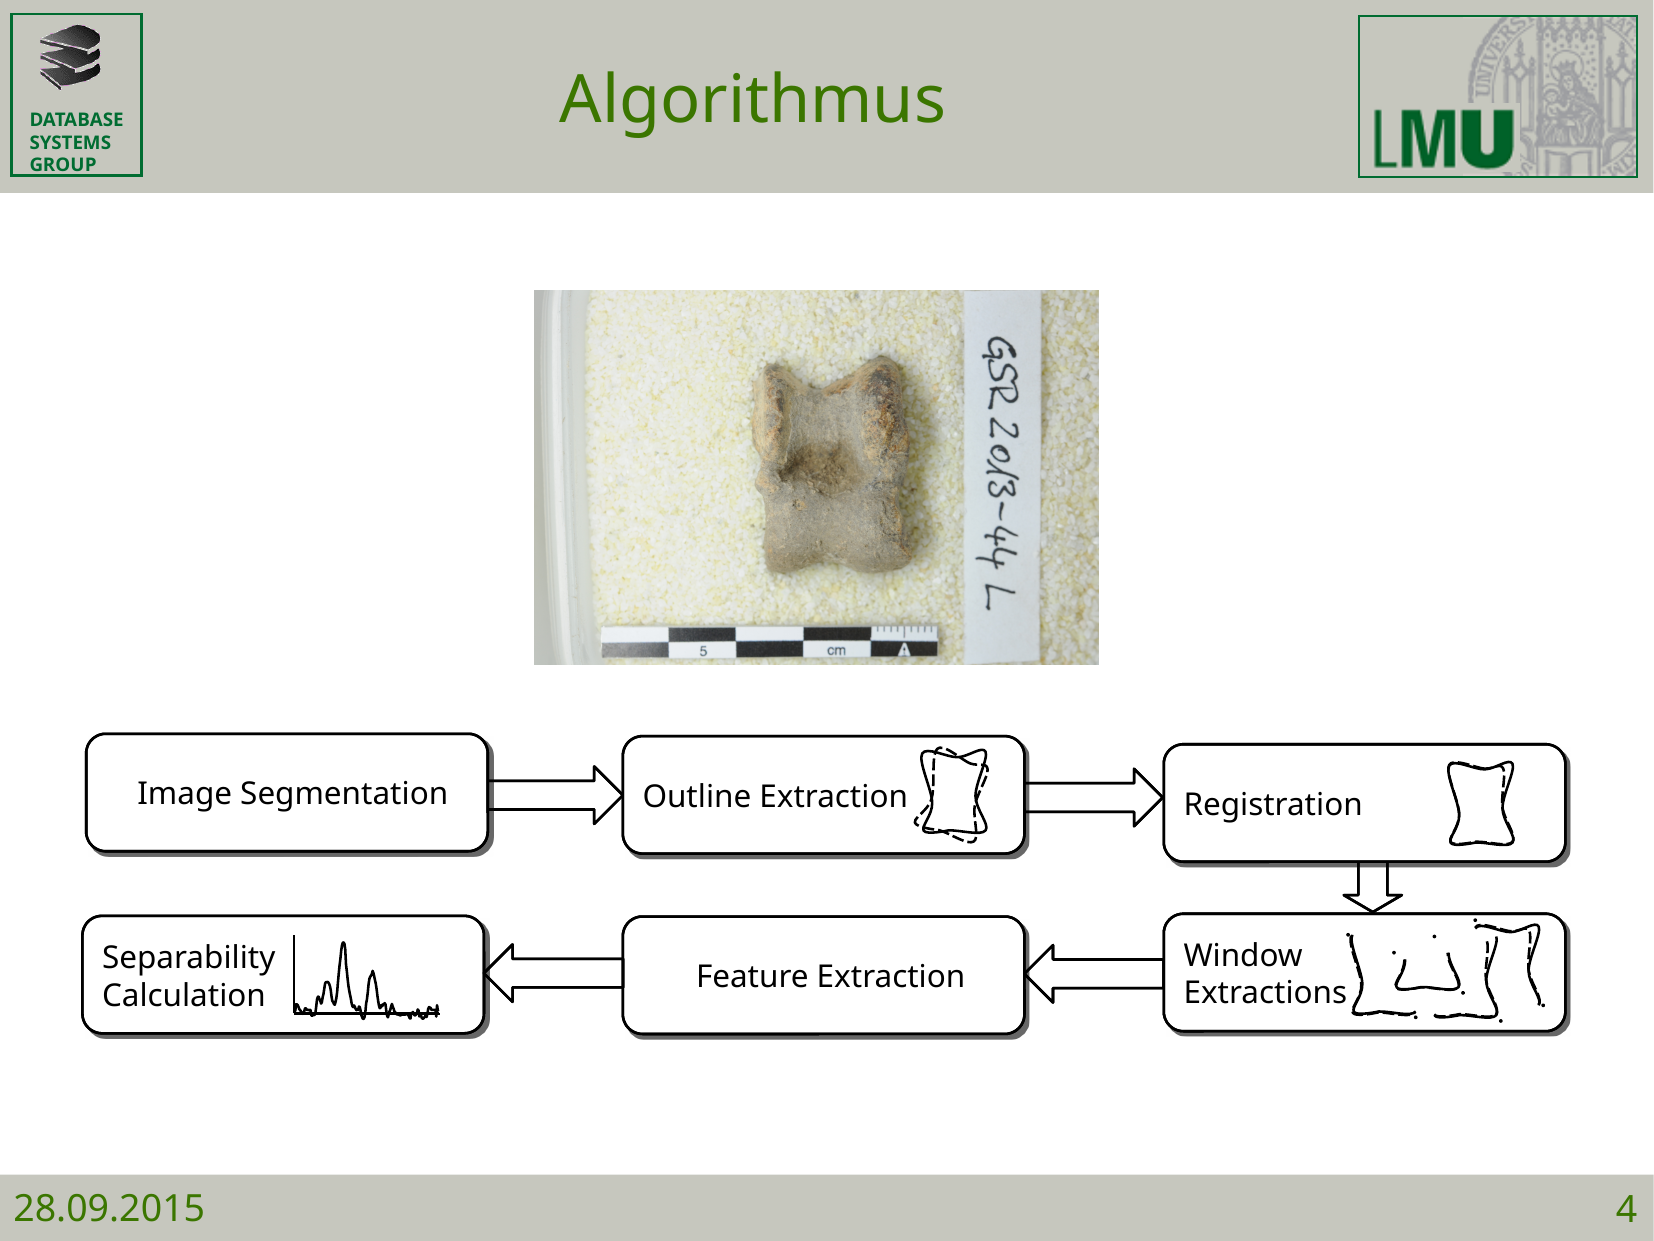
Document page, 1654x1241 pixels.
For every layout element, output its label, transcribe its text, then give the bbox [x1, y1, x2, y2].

title Algorithmus [183, 17, 1323, 177]
picture [1369, 17, 1636, 176]
picture [81, 732, 1571, 1040]
picture [534, 290, 1099, 665]
picture [36, 21, 104, 94]
